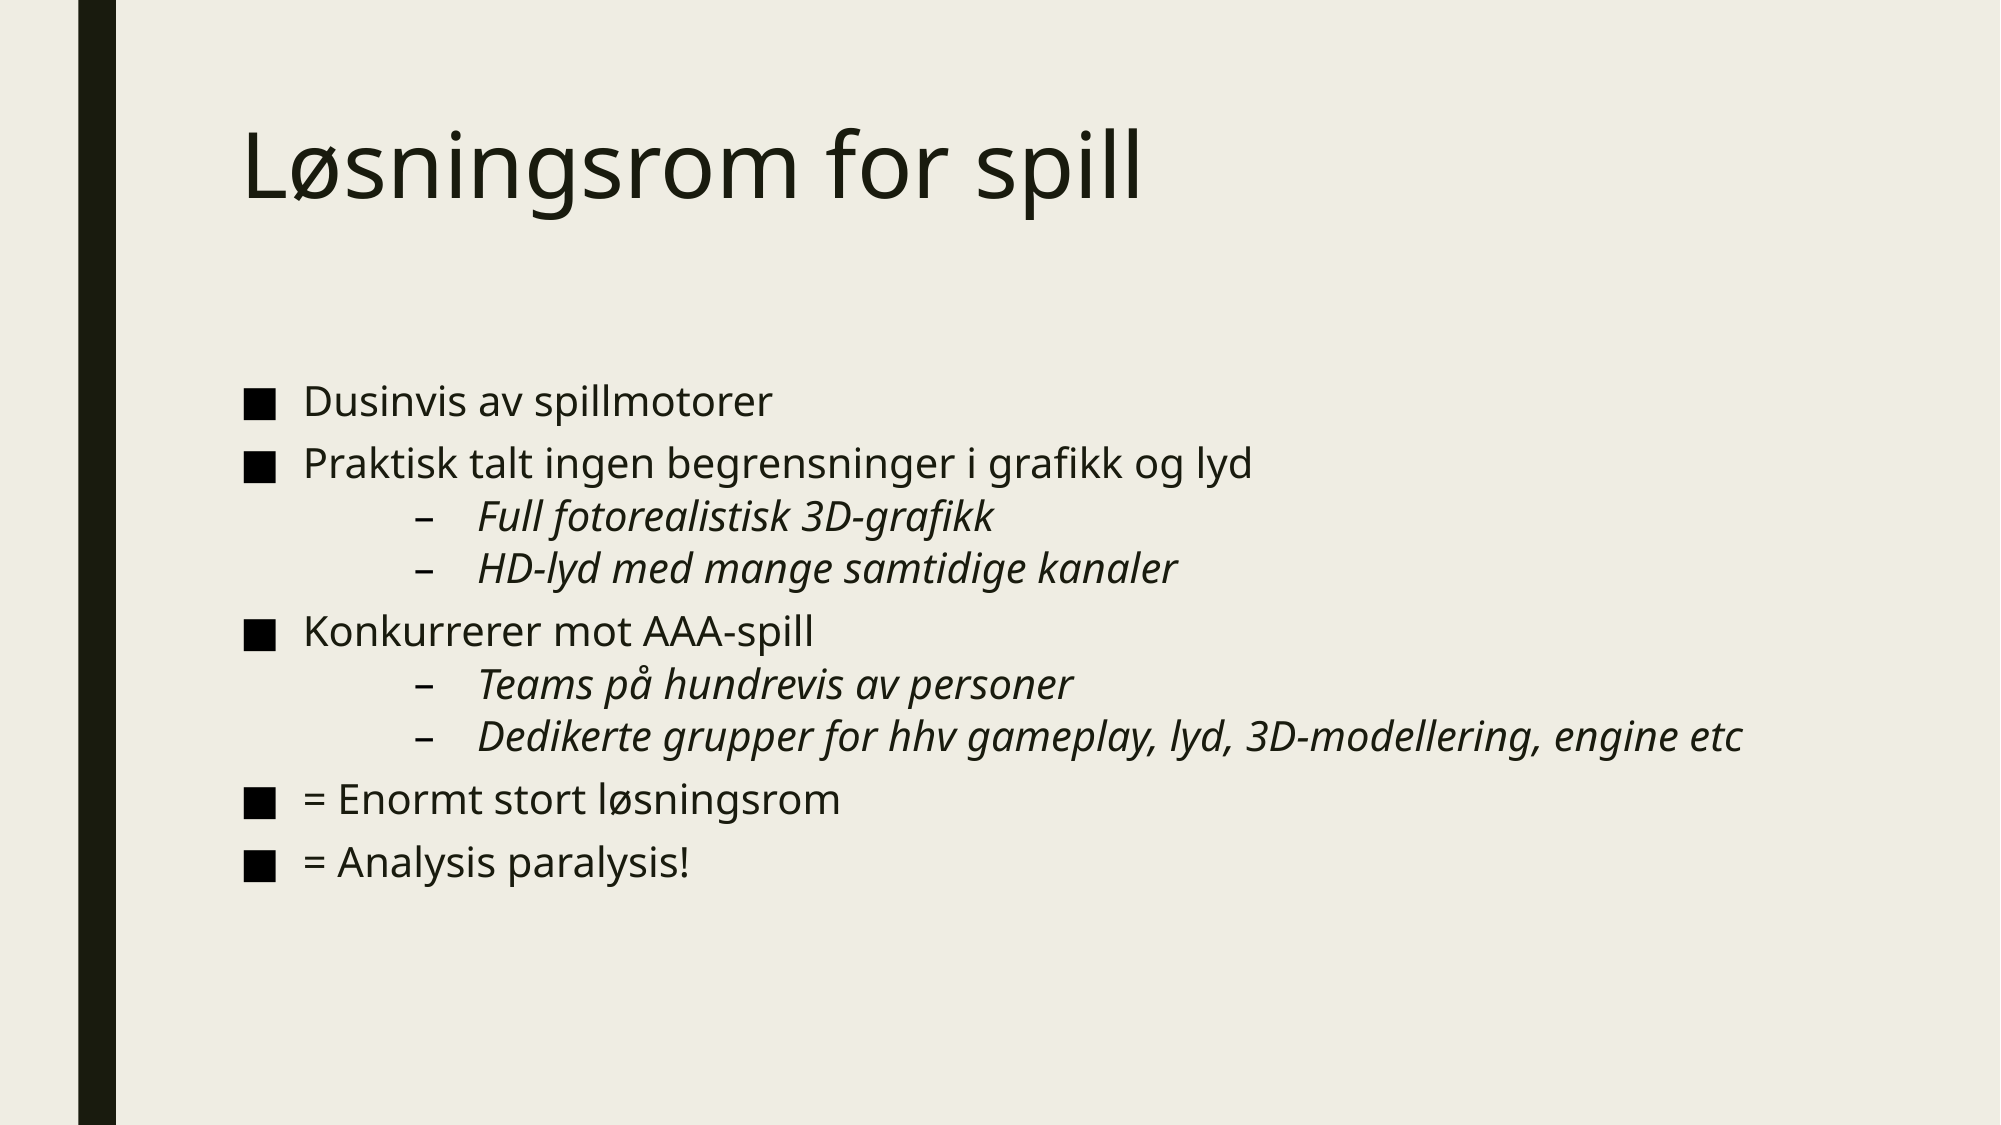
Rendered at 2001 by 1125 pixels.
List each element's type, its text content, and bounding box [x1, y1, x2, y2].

title Løsningsrom for spill [225, 112, 1801, 357]
list Dusinvis av spillmotorer Praktisk talt ingen begrensninger i grafikk og lyd Full fotorealistisk 3D-grafikk HD-lyd med mange samtidige kanaler Konkurrerer mot AAA-spill Teams på hundrevis av personer Dedikerte grupper for hhv gameplay, lyd, 3D-modellering, engine etc = Enormt stort løsningsrom = Analysis paralysis! [225, 375, 1801, 963]
